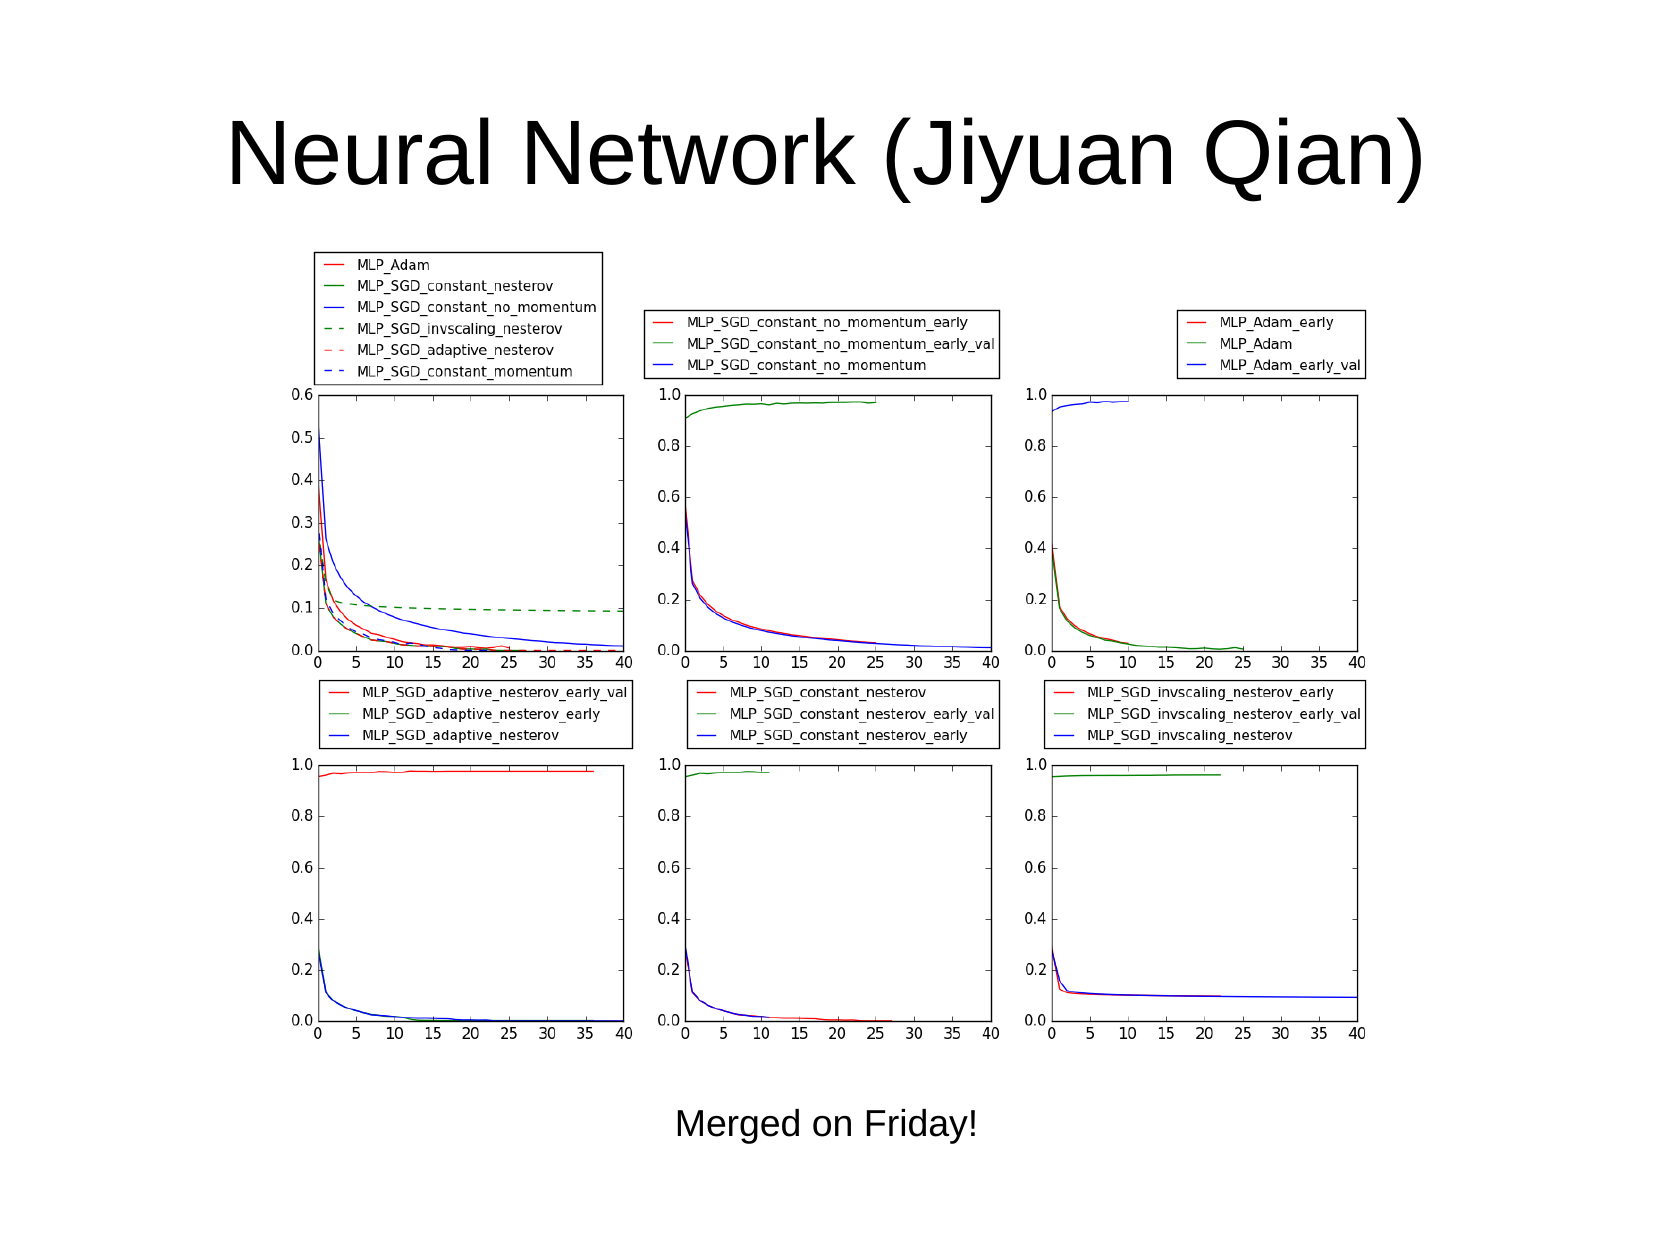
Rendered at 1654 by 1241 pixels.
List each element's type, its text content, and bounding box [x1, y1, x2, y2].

title Neural Network (Jiyuan Qian) [82, 49, 1571, 257]
picture [150, 216, 1491, 1111]
text_box Merged on Friday! [660, 1095, 1006, 1152]
